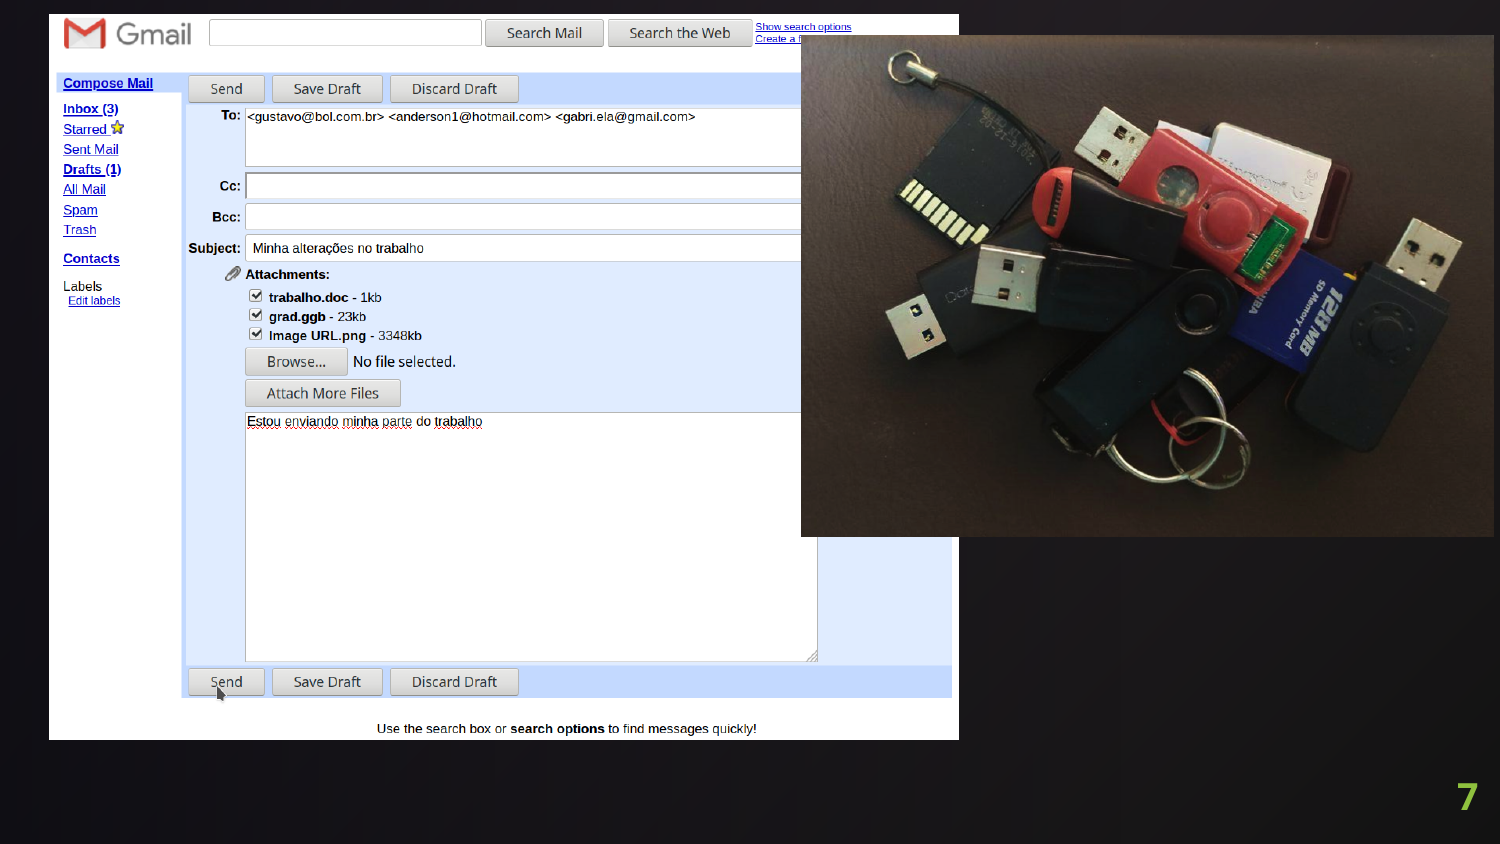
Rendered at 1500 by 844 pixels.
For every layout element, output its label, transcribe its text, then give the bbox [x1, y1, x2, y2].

picture [49, 14, 1494, 740]
slide_number <number> [1407, 752, 1494, 844]
